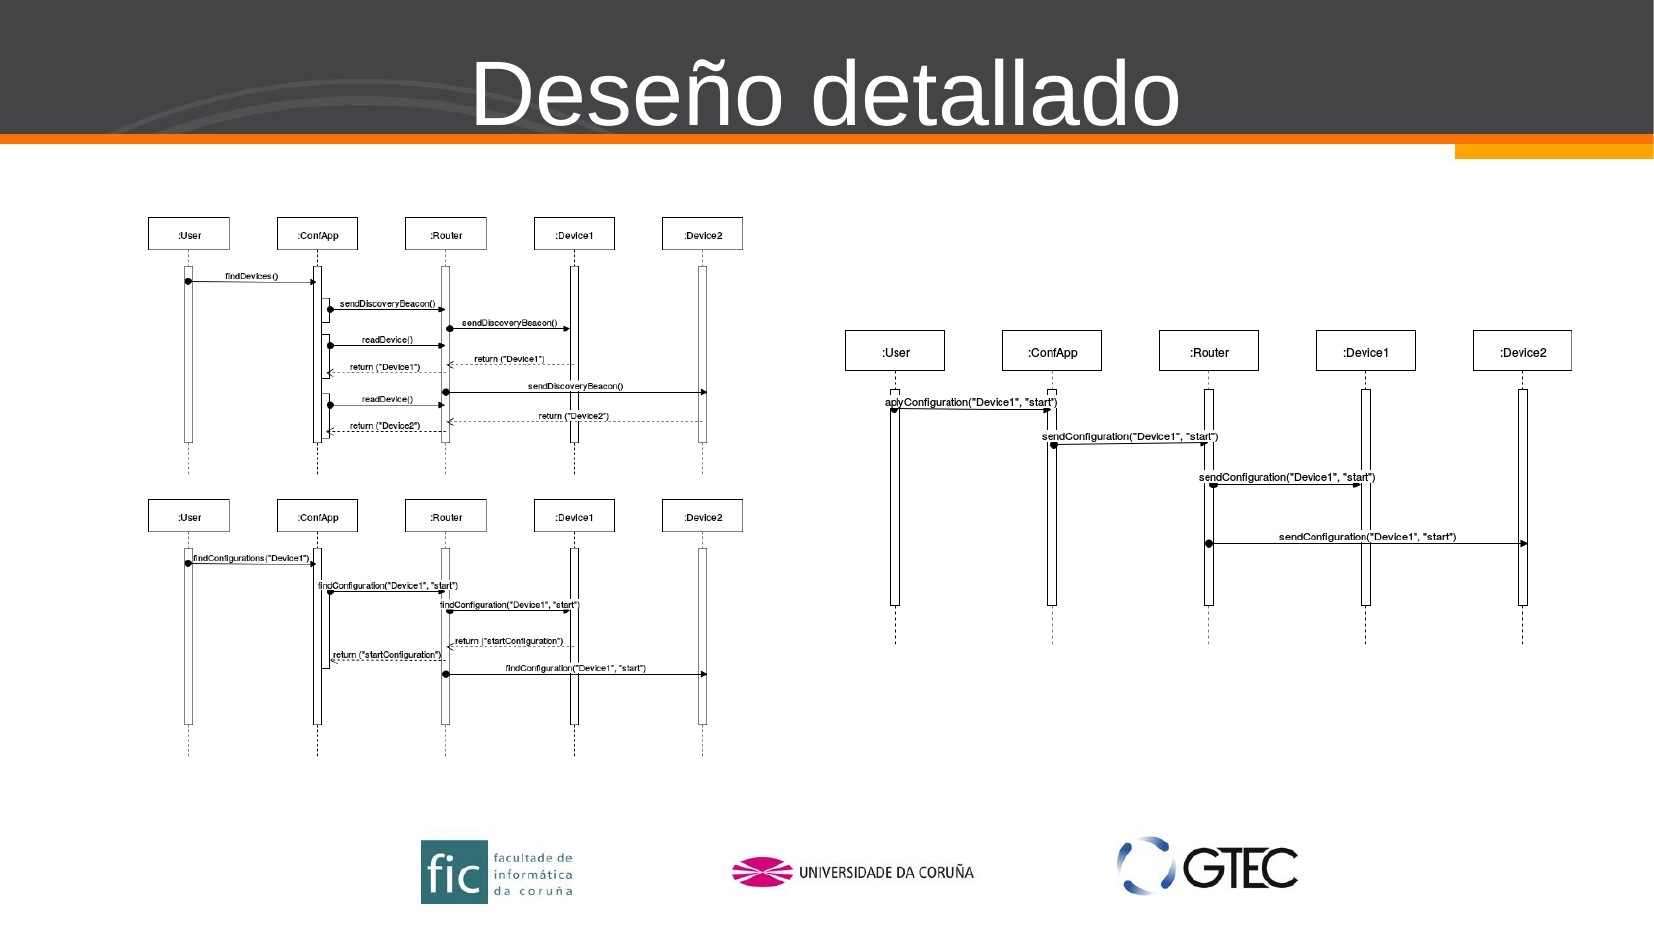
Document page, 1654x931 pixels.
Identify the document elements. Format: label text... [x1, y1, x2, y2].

picture [0, 0, 1654, 931]
title Deseño detallado [82, 37, 1571, 151]
